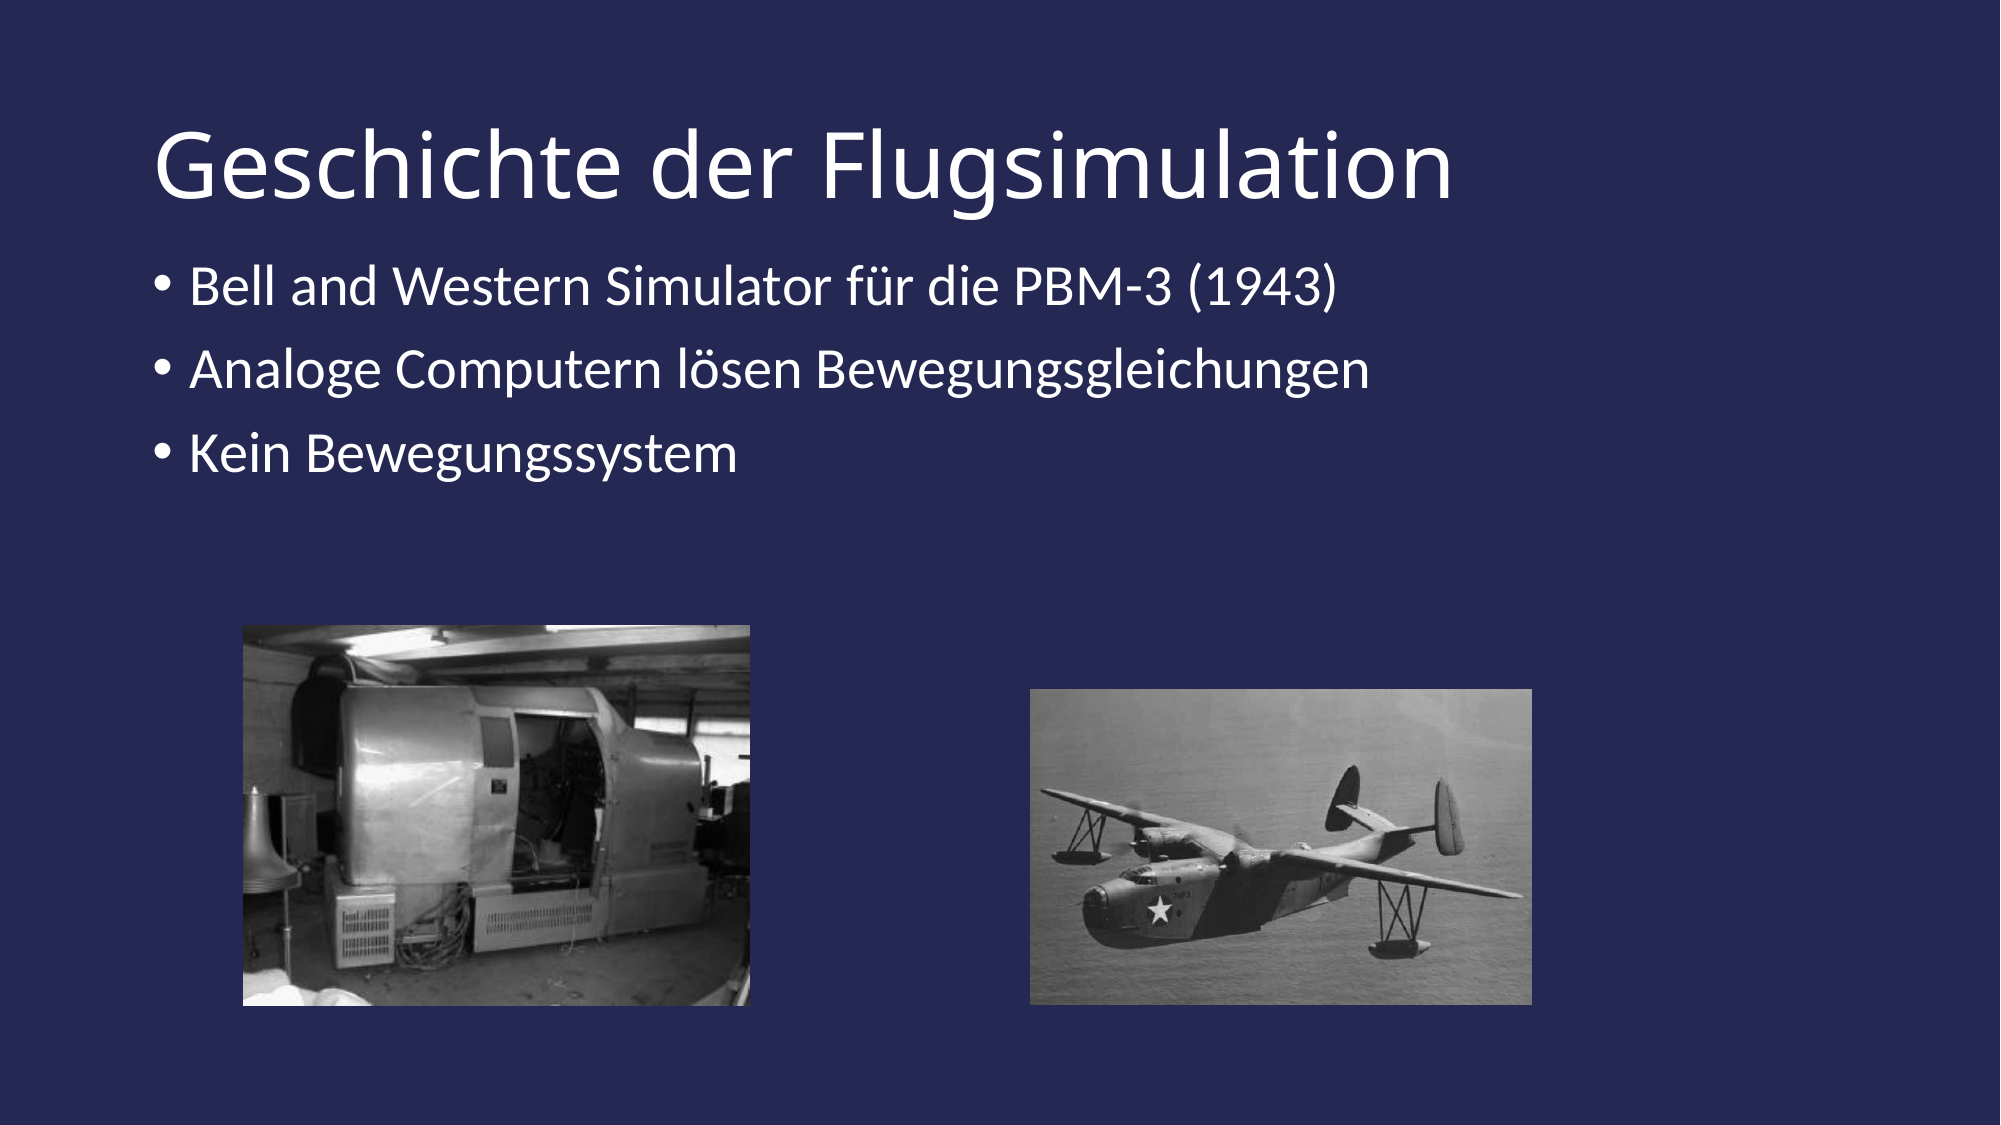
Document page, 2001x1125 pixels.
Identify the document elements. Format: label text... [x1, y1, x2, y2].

picture [1030, 689, 1532, 1005]
list Bell and Western Simulator für die PBM-3 (1943) Analoge Computern lösen Bewegungsgleichungen Kein Bewegungssystem [137, 247, 1863, 1014]
title Geschichte der Flugsimulation [137, 59, 1863, 247]
picture [243, 625, 750, 1006]
